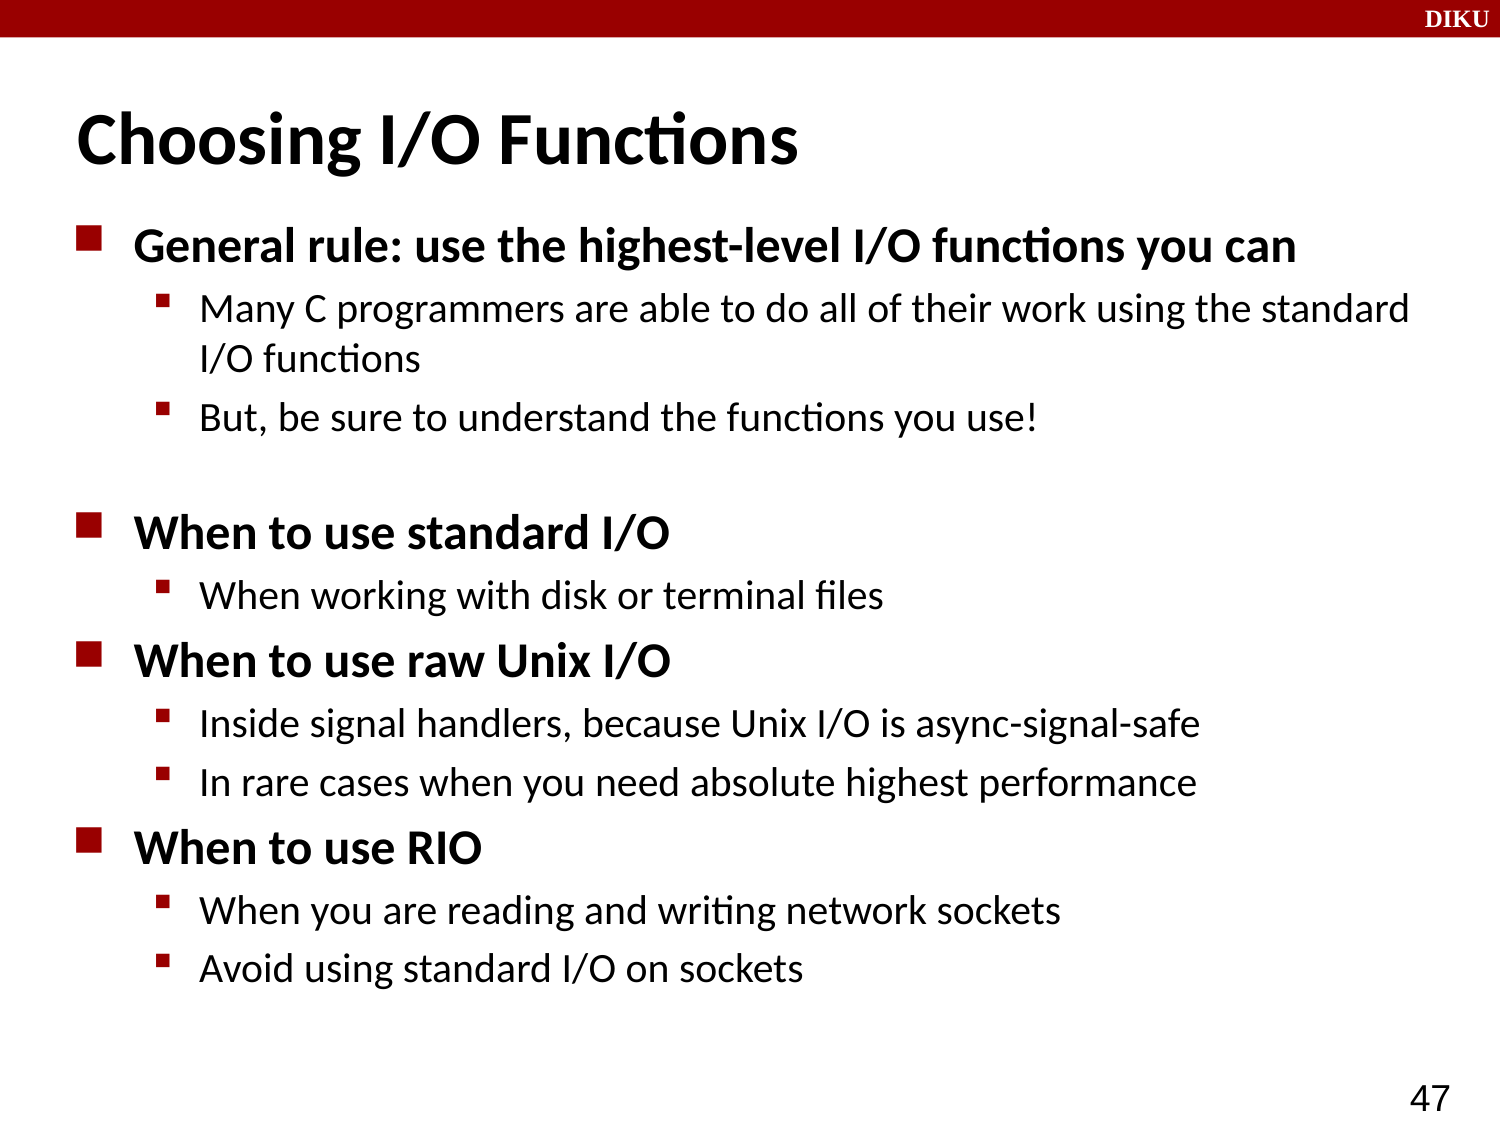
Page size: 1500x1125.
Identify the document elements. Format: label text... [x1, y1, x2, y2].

text_box Choosing I/O Functions [62, 87, 1191, 182]
text_box General rule: use the highest-level I/O functions you can Many C programmers are able to do all of their work using the standard I/O functions But, be sure to understand the functions you use! When to use standard I/O When working with disk or terminal files When to use raw Unix I/O Inside signal handlers, because Unix I/O is async-signal-safe In rare cases when you need absolute highest performance When to use RIO When you are reading and writing network sockets Avoid using standard I/O on sockets [62, 205, 1453, 1063]
